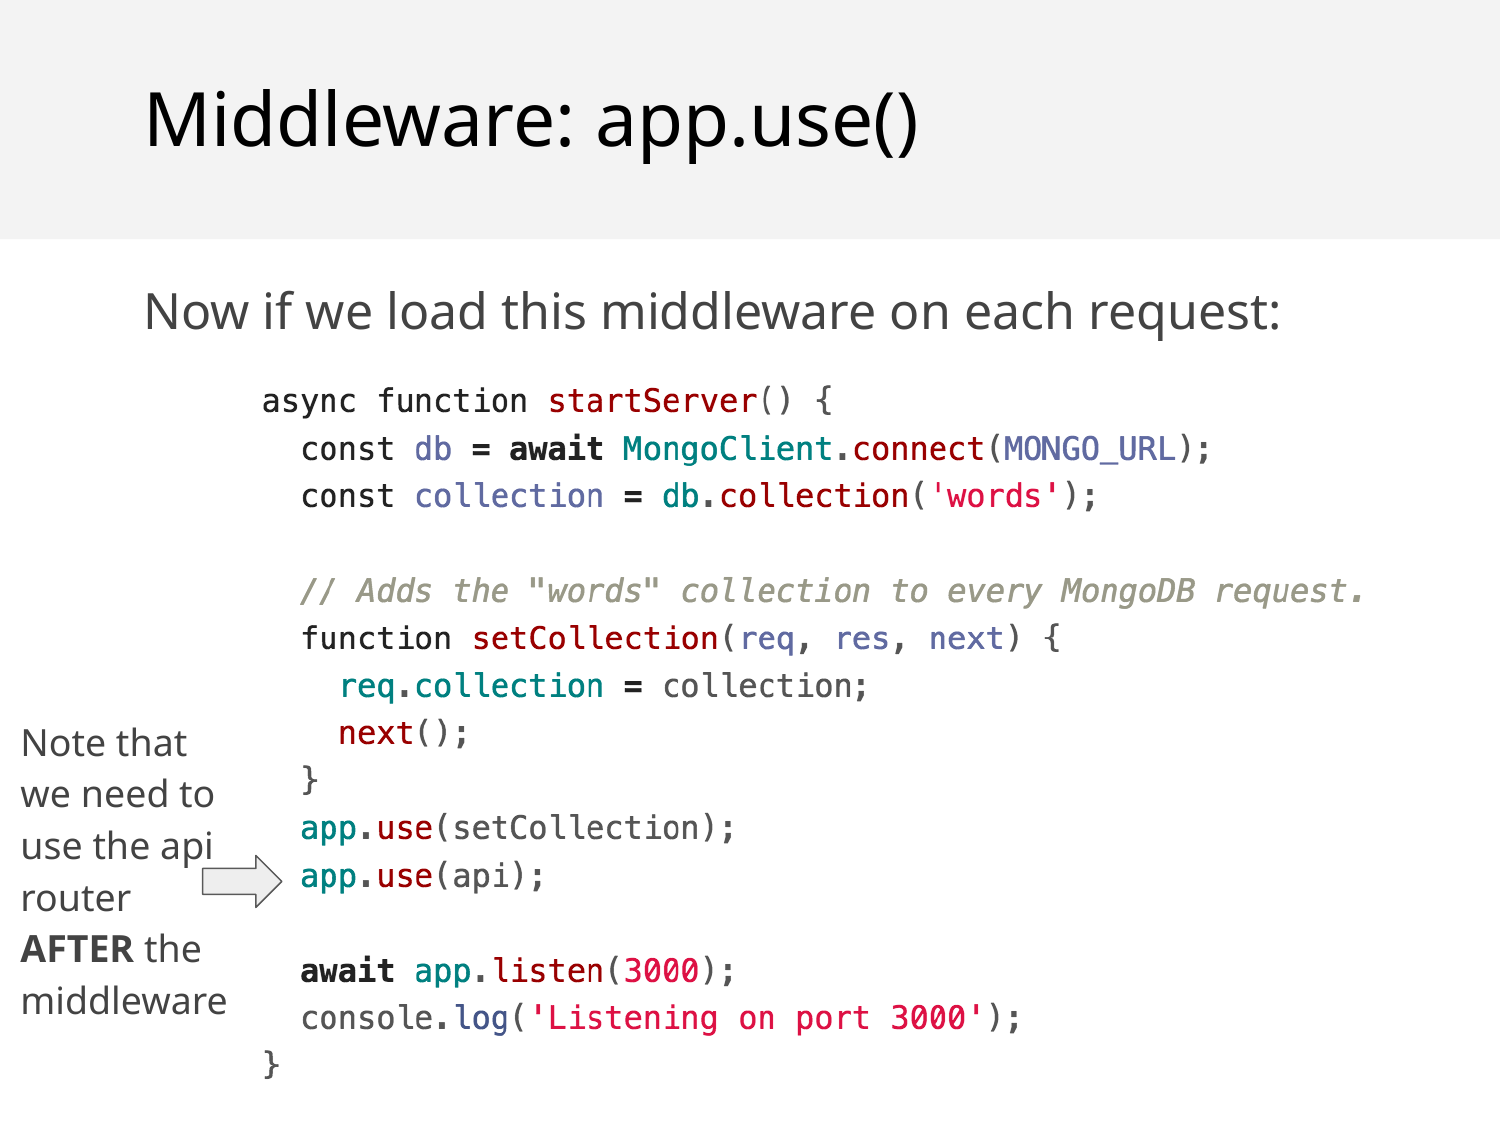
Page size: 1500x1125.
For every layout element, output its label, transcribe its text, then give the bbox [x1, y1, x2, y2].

list Note that we need to use the api router AFTER the middleware [0, 696, 260, 1092]
title Middleware: app.use() [128, 56, 1372, 183]
picture [243, 376, 1372, 1081]
list Now if we load this middleware on each request: [128, 255, 1372, 651]
text_box [260, 859, 282, 904]
